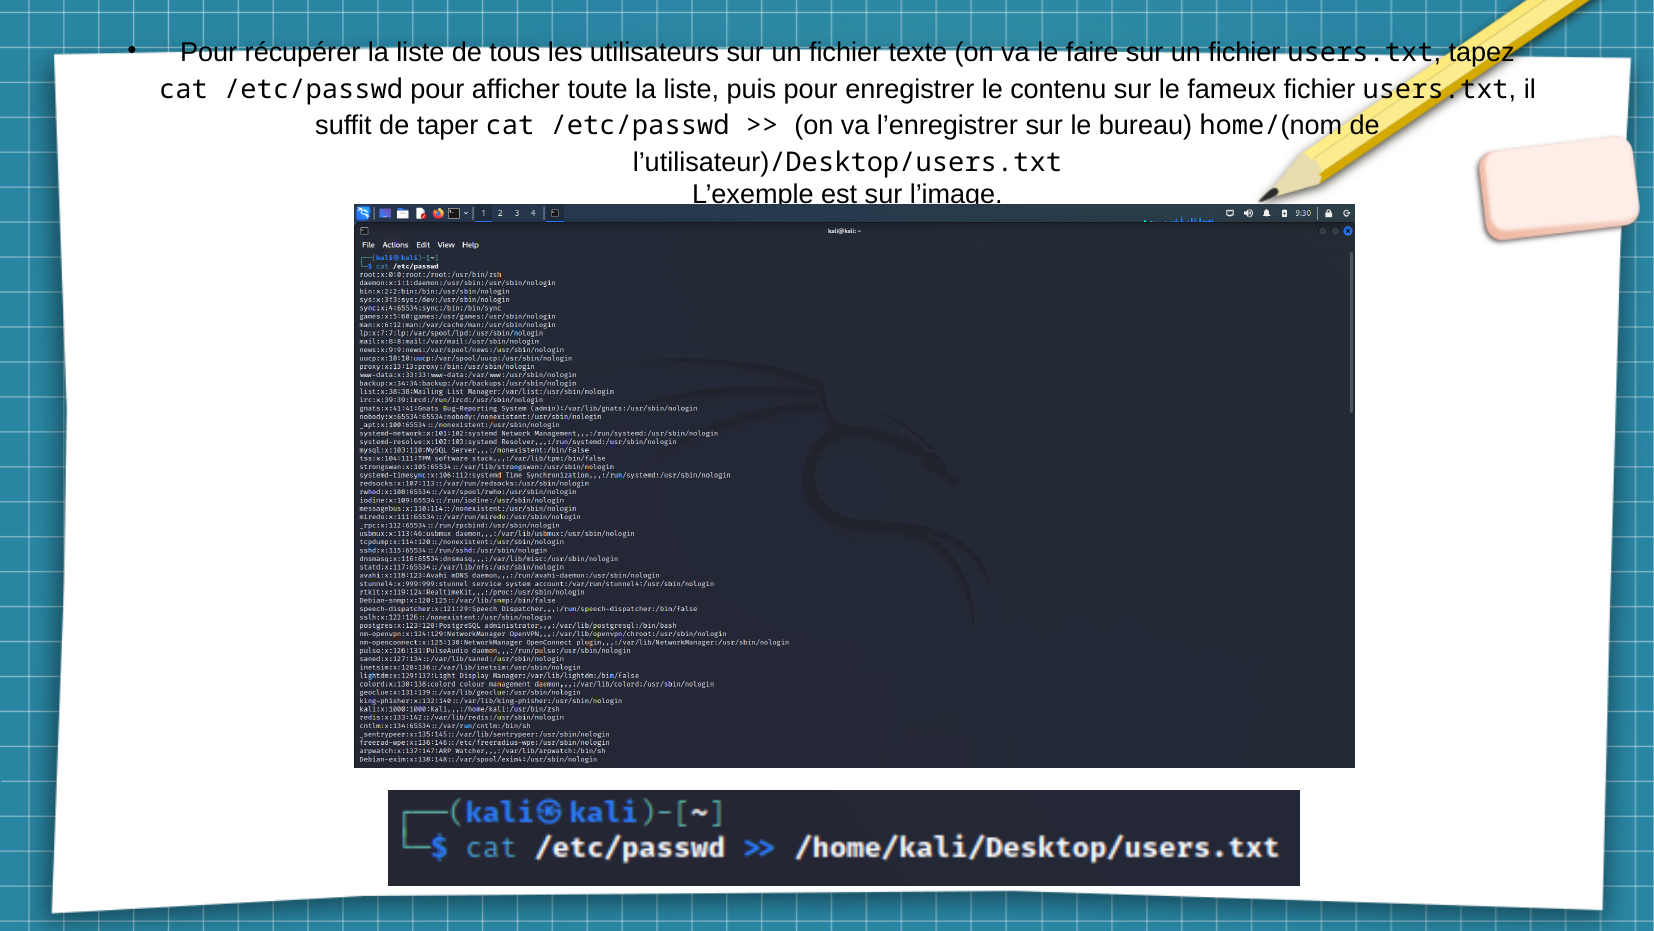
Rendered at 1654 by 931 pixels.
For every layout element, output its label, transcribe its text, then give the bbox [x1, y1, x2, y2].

picture [0, 0, 1654, 931]
title Pour récupérer la liste de tous les utilisateurs sur un fichier texte (on va le faire sur un fichier users.txt, tapez cat /etc/passwd pour afficher toute la liste, puis pour enregistrer le contenu sur le fameux fichier users.txt, il suffit de taper cat /etc/passwd >> (on va l’enregistrer sur le bureau) home/(nom de l’utilisateur)/Desktop/users.txt L’exemple est sur l’image. [59, 59, 1565, 184]
